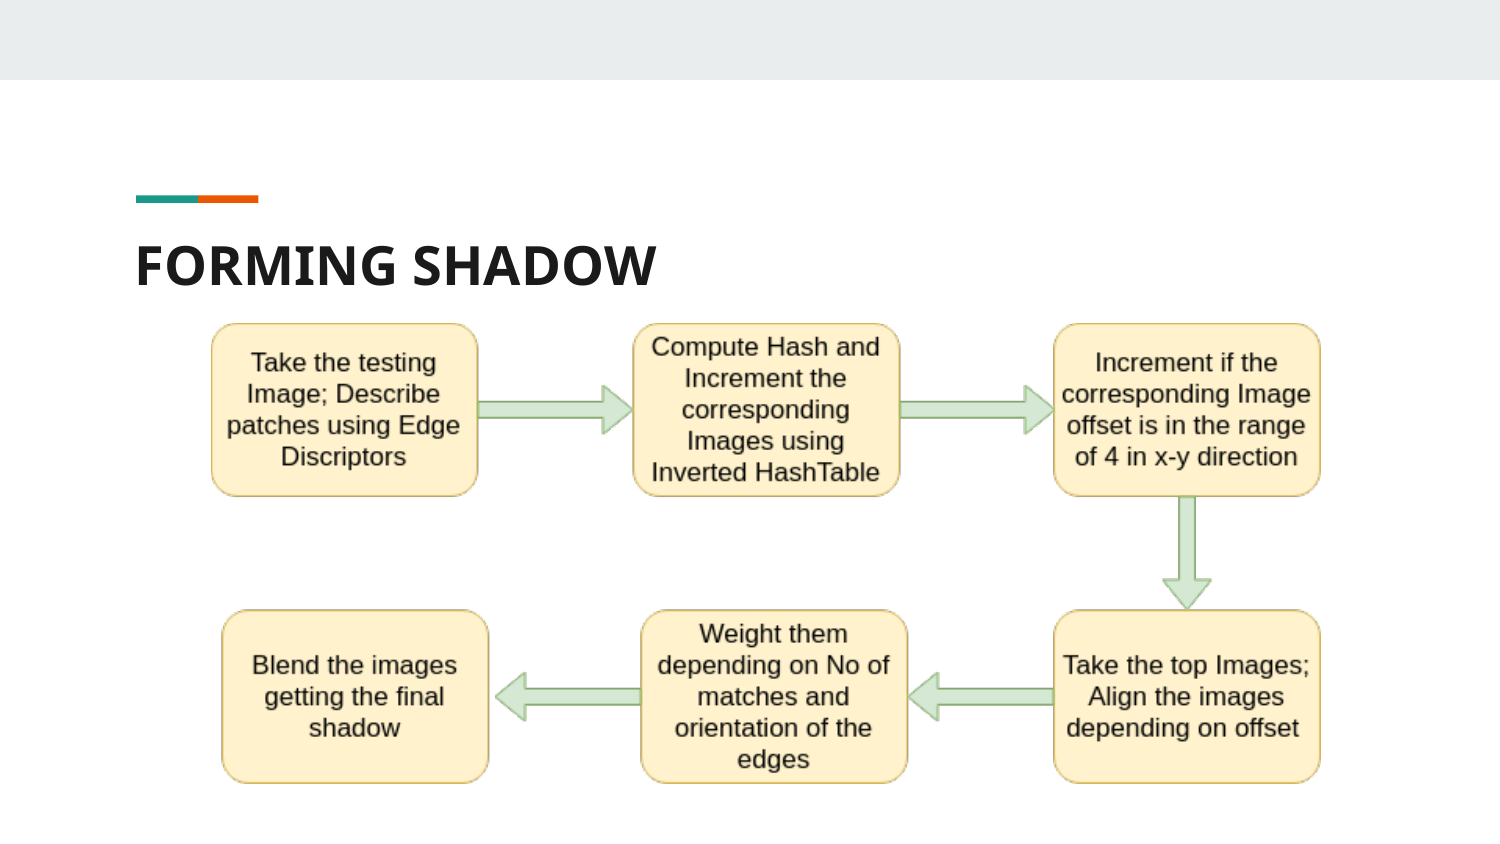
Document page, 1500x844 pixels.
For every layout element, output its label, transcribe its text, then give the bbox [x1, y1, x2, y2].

picture [211, 323, 1321, 784]
title FORMING SHADOW [119, 216, 1381, 305]
